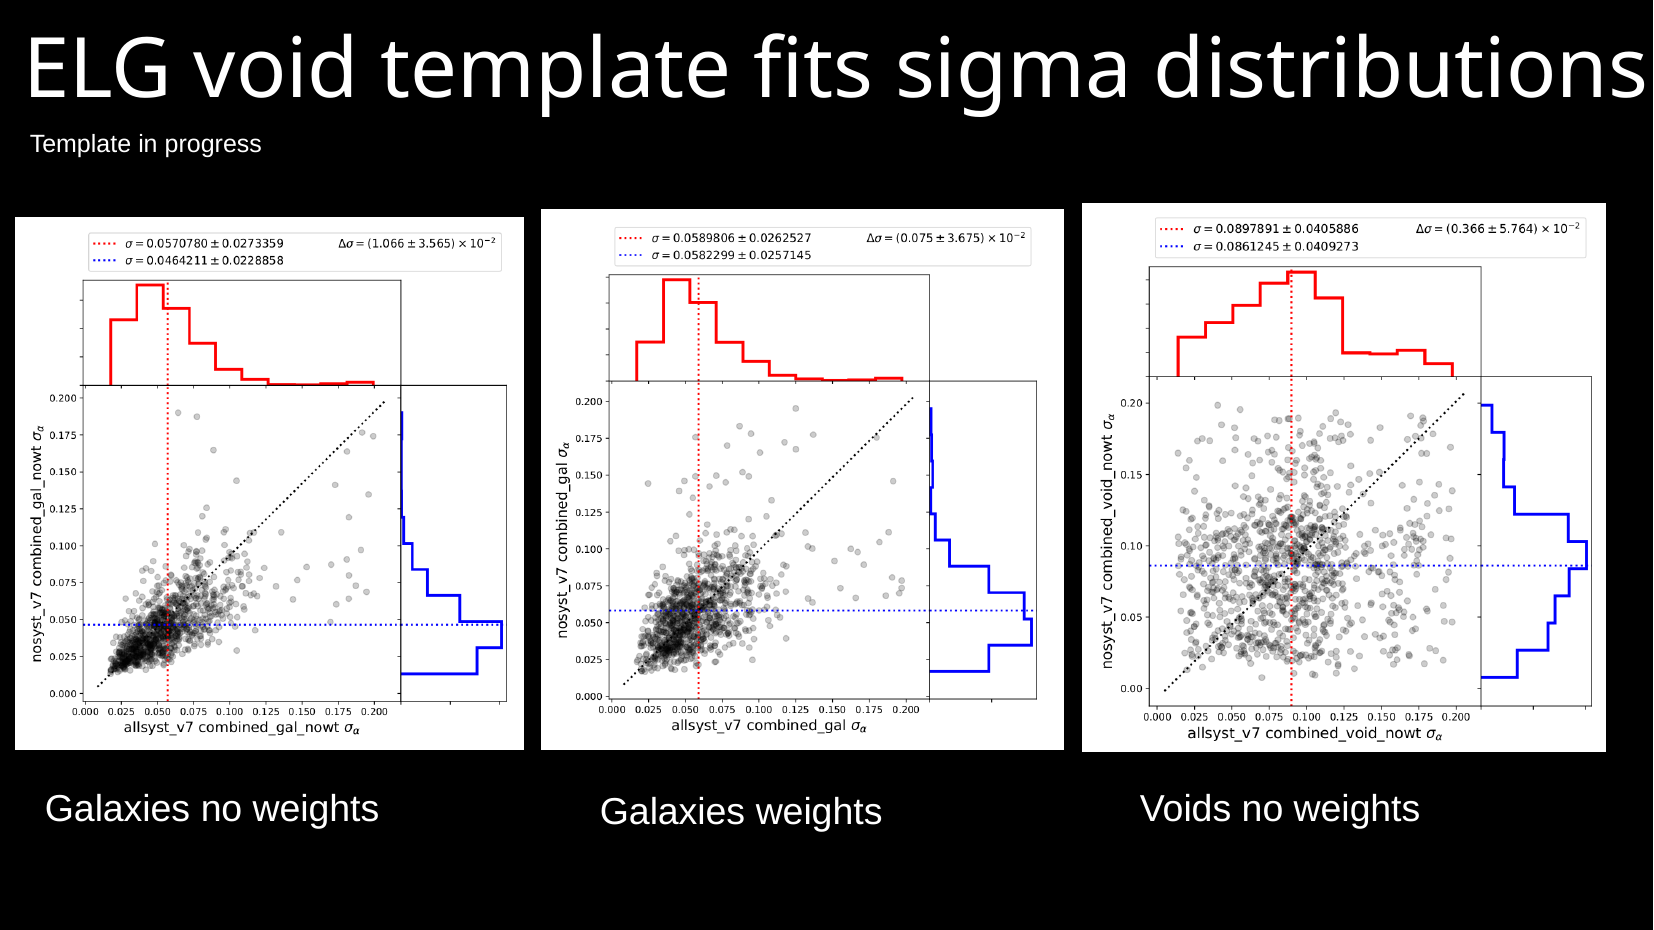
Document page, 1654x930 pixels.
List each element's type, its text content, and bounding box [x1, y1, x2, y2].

picture [1082, 203, 1606, 752]
text_box Galaxies weights [585, 783, 1081, 841]
text_box Galaxies no weights [30, 780, 526, 837]
text_box Voids no weights [1125, 780, 1621, 837]
picture [541, 209, 1064, 751]
title ELG void template fits sigma distributions [23, 3, 1653, 126]
picture [15, 217, 524, 751]
text_box Template in progress [15, 122, 278, 166]
